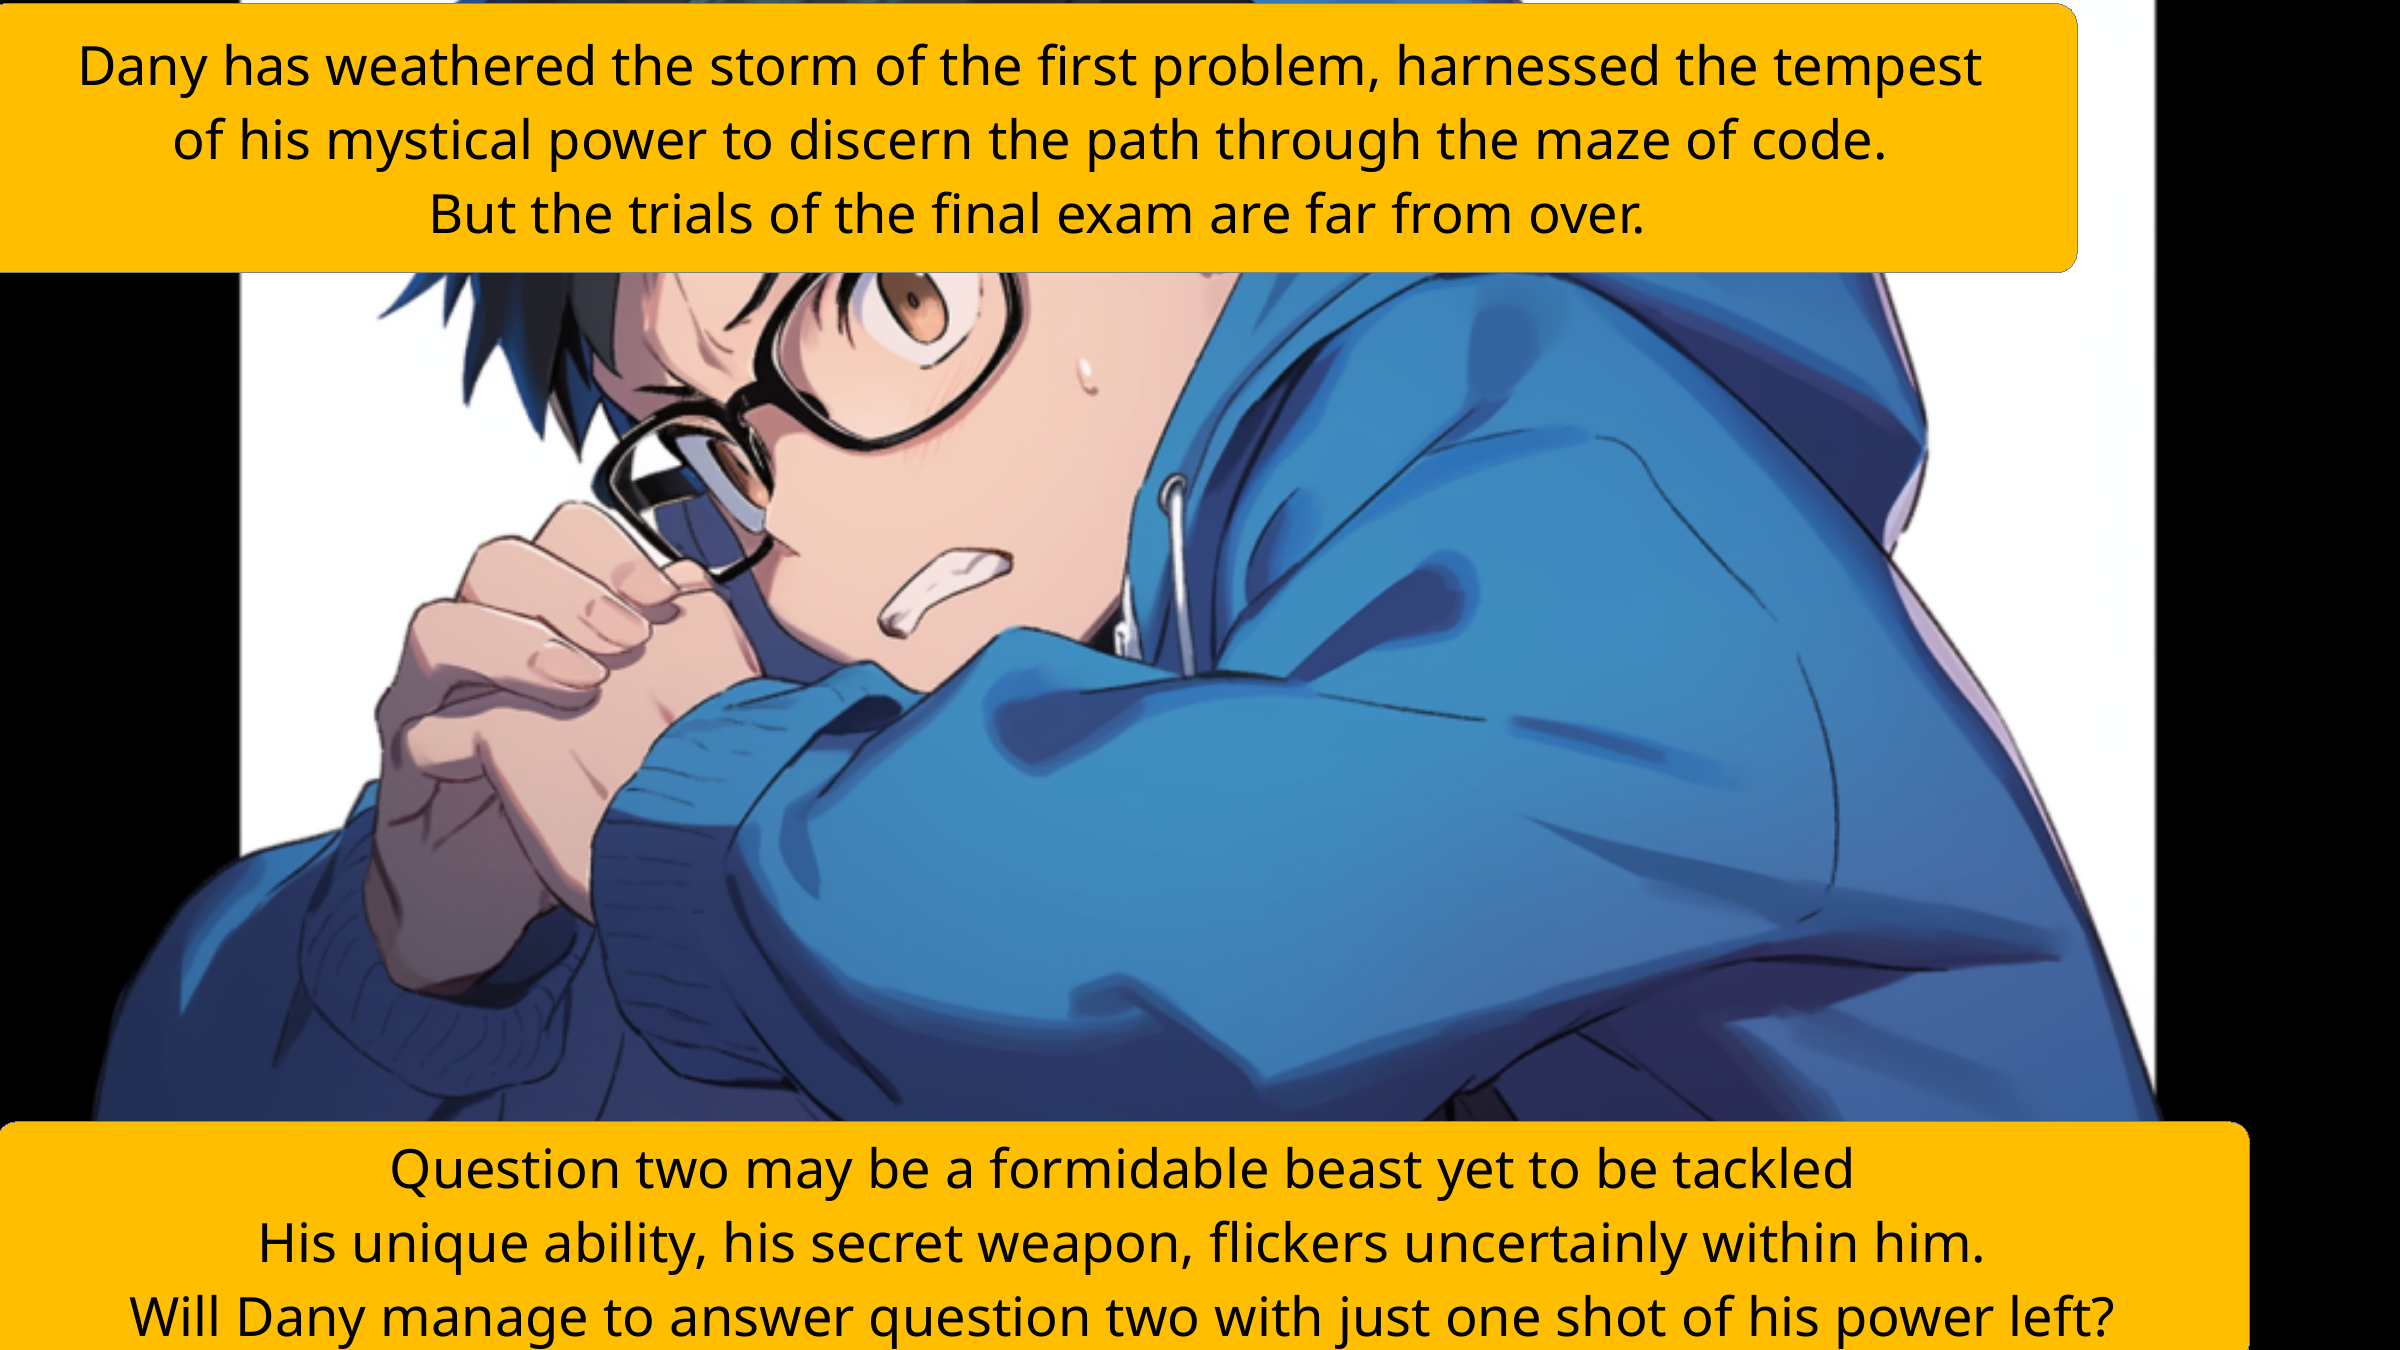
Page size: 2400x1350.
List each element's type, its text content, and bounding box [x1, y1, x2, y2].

picture [0, 0, 2400, 1350]
text_box Question two may be a formidable beast yet to be tackled His unique ability, his secret weapon, flickers uncertainly within him. Will Dany manage to answer question two with just one shot of his power left? [0, 1121, 2250, 1350]
text_box Dany has weathered the storm of the first problem, harnessed the tempest of his mystical power to discern the path through the maze of code. But the trials of the final exam are far from over. [0, 3, 2078, 273]
